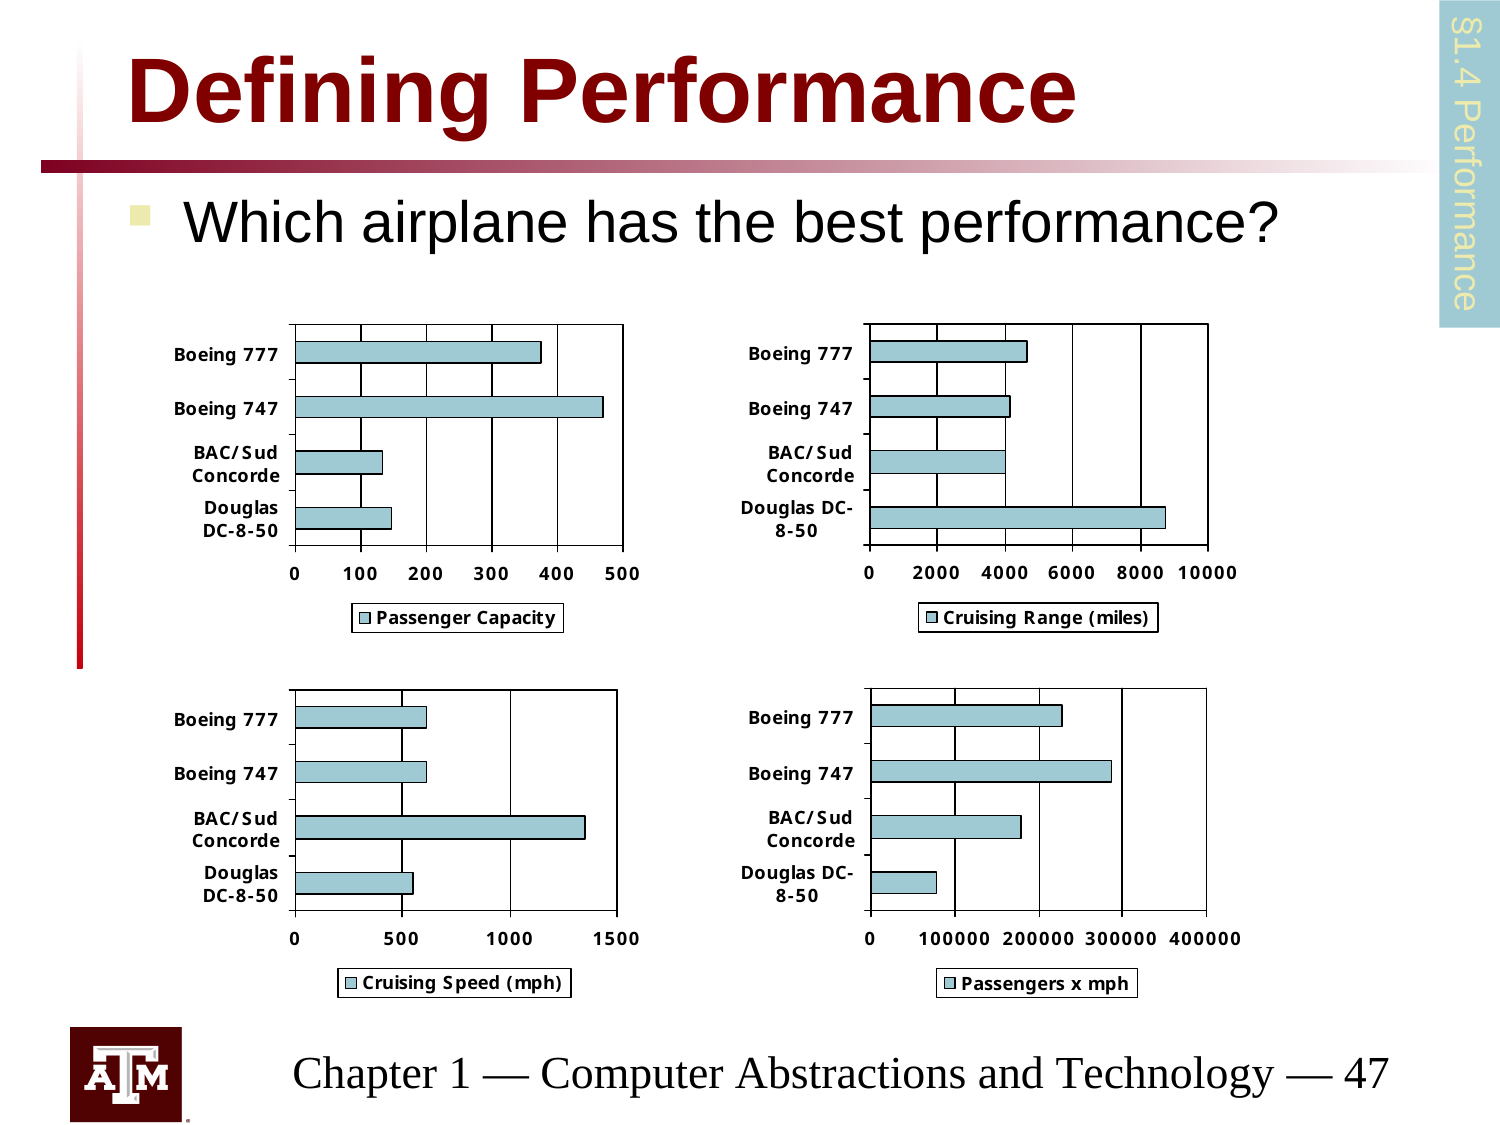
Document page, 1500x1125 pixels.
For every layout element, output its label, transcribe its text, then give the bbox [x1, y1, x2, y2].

chart [147, 301, 668, 647]
chart [714, 665, 1270, 1012]
text_box §1.4 Performance [1439, 0, 1500, 328]
picture [60, 1023, 196, 1125]
list Which airplane has the best performance? [112, 184, 1439, 271]
chart [714, 301, 1265, 646]
chart [147, 666, 668, 1012]
title Defining Performance [112, 23, 1439, 149]
